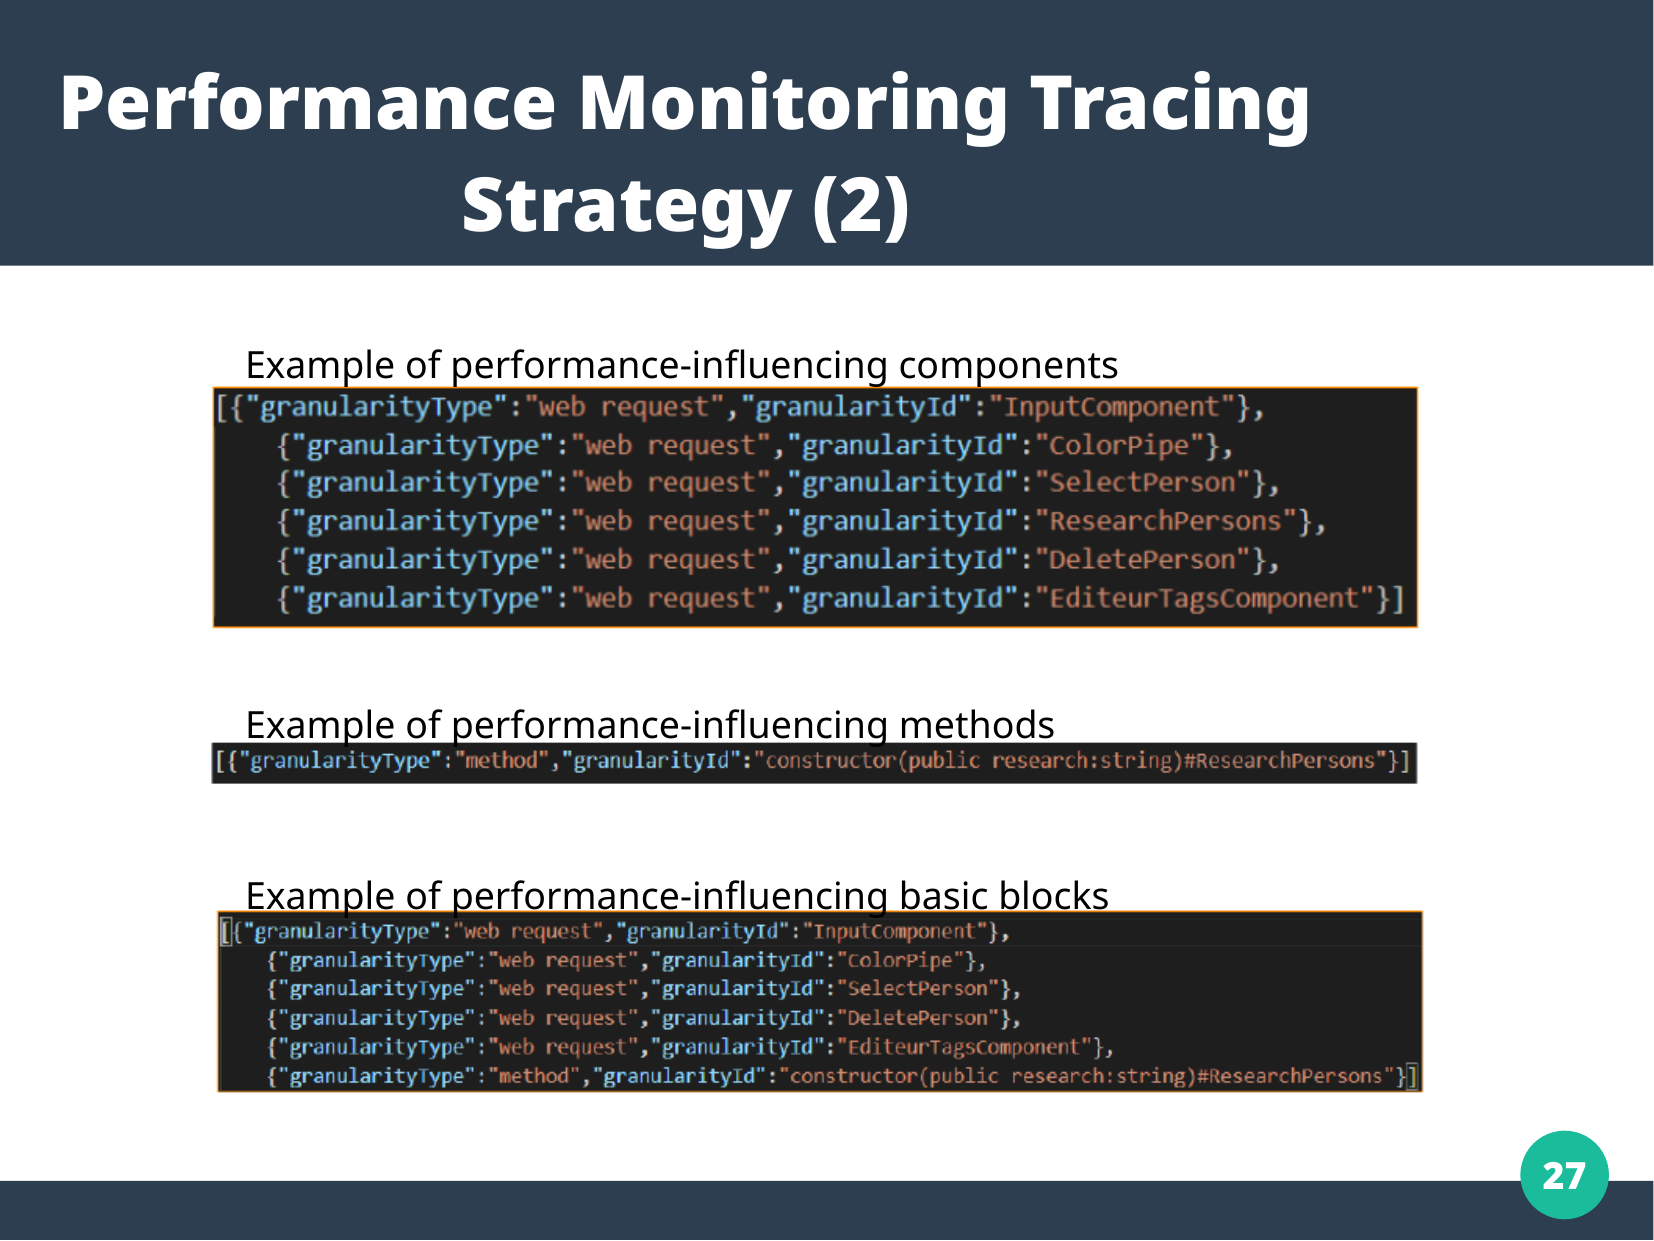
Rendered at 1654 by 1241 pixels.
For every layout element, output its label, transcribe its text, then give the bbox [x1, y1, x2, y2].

text_box Example of performance-influencing basic blocks [230, 862, 1184, 921]
text_box Example of performance-influencing methods [230, 690, 1120, 750]
text_box Example of performance-influencing components [230, 330, 1187, 390]
picture [203, 903, 1436, 1106]
picture [207, 732, 1424, 795]
picture [197, 376, 1436, 644]
title Performance Monitoring Tracing Strategy (2) [58, 49, 1595, 207]
